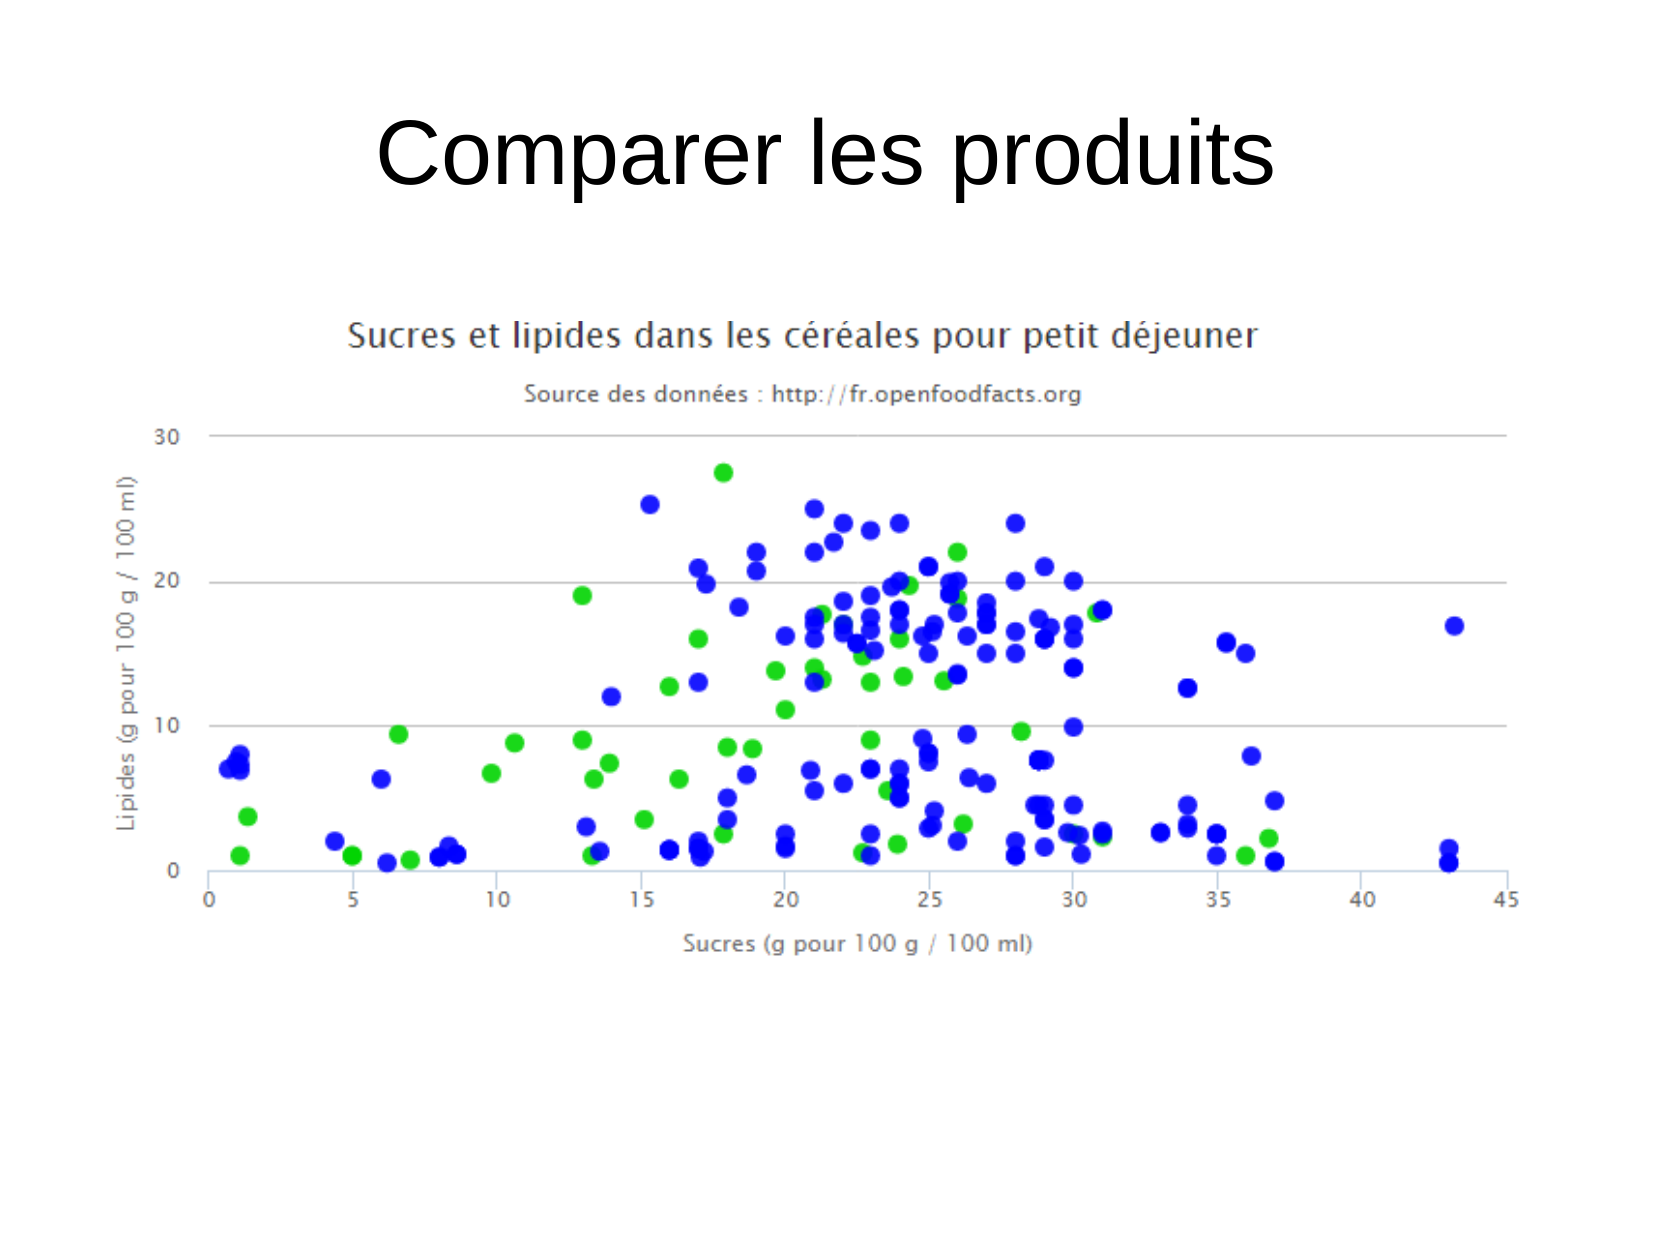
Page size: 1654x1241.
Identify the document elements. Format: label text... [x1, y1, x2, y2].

picture [82, 321, 1571, 979]
title Comparer les produits [82, 49, 1571, 257]
